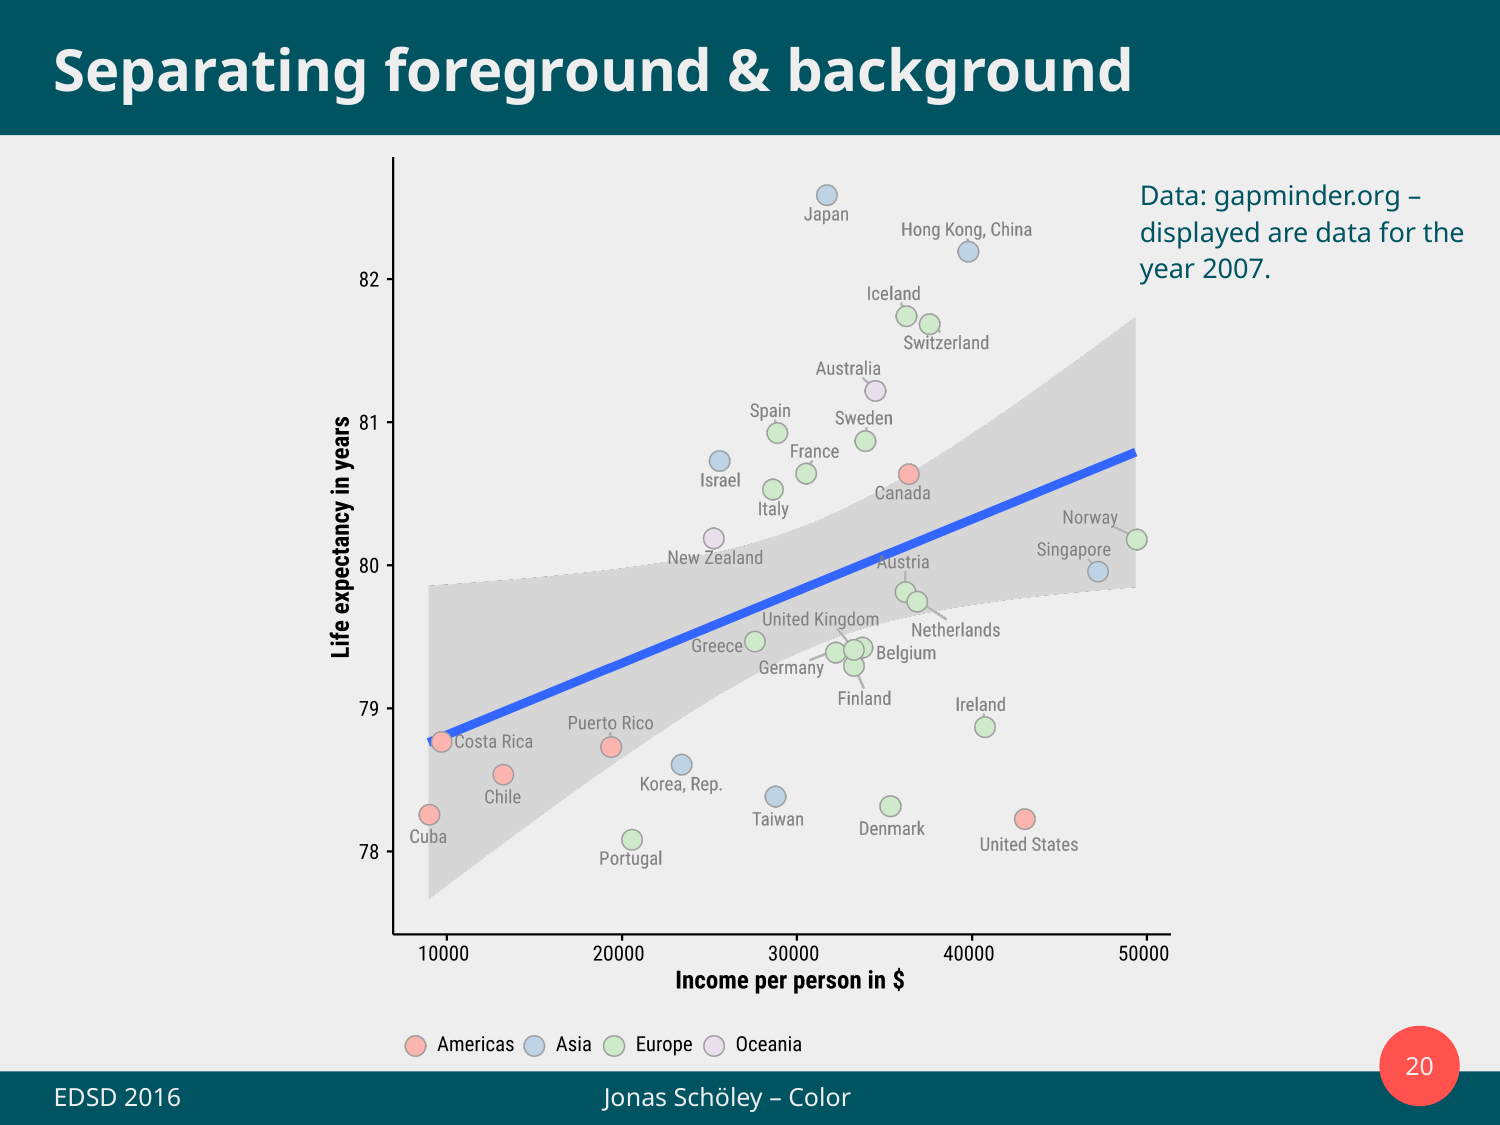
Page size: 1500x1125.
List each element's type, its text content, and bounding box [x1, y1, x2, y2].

picture [329, 157, 1171, 1066]
title Separating foreground & background [53, 0, 1447, 141]
text_box Data: gapminder.org – displayed are data for the year 2007. [1125, 169, 1500, 256]
